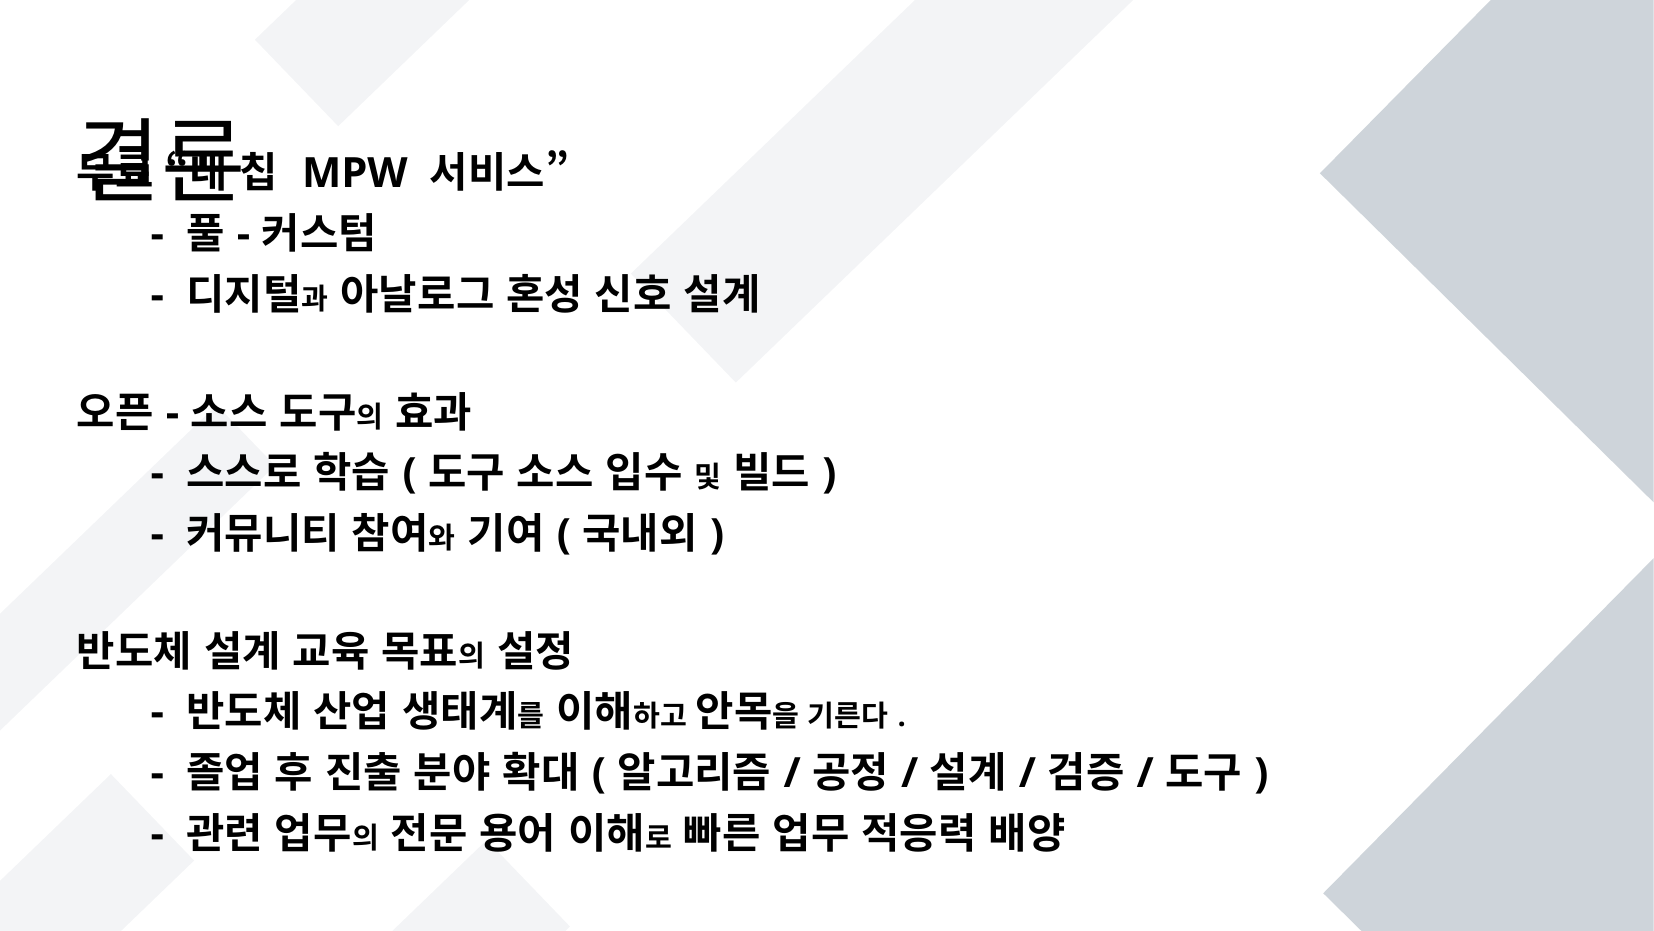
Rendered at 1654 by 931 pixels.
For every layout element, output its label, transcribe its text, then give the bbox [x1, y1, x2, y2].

subtitle 무료 “내 칩 MPW 서비스” - 풀-커스텀 - 디지털과 아날로그 혼성 신호 설계 오픈-소스 도구의 효과 - 스스로 학습(도구 소스 입수 및 빌드) - 커뮤니티 참여와 기여(국내외) 반도체 설계 교육 목표의 설정 - 반도체 산업 생태계를 이해하고 안목을 기른다. - 졸업 후 진출 분야 확대(알고리즘/공정/설계/검증/도구) - 관련 업무의 전문 용어 이해로 빠른 업무 적응력 배양 Open-Source & MOOC ! [76, 234, 1565, 896]
title 결론 [313, 227, 325, 233]
title 결론 [76, 76, 1565, 233]
